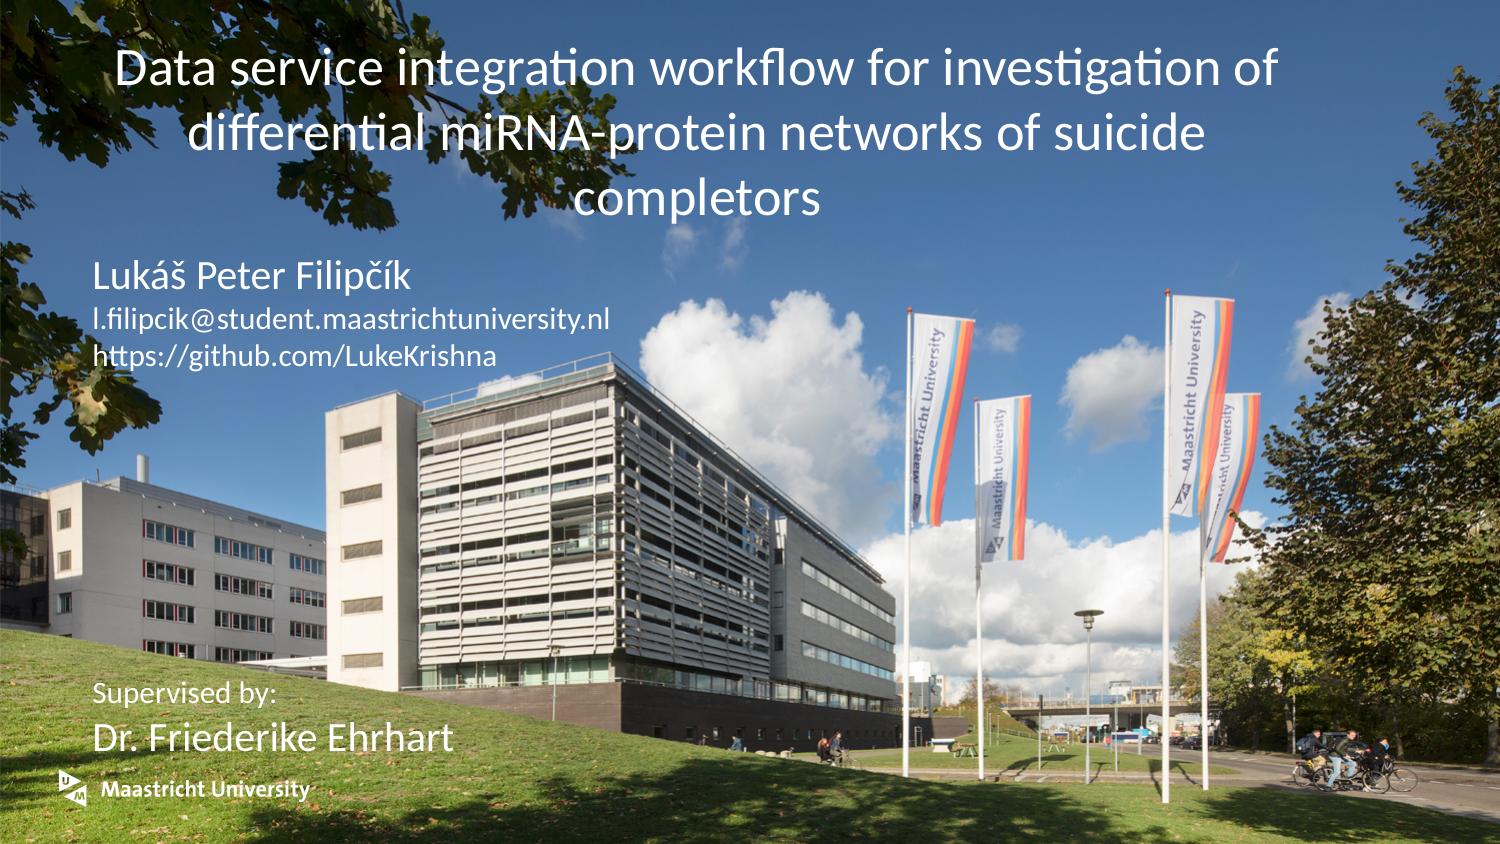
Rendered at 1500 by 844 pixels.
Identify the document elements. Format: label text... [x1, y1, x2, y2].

title Data service integration workflow for investigation of differential miRNA-protein networks of suicide completors [92, 31, 1303, 303]
subtitle Lukáš Peter Filipčík l.filipcik@student.maastrichtuniversity.nl https://github.com/LukeKrishna Supervised by: Dr. Friederike Ehrhart [92, 248, 1264, 516]
picture [0, 0, 1500, 844]
